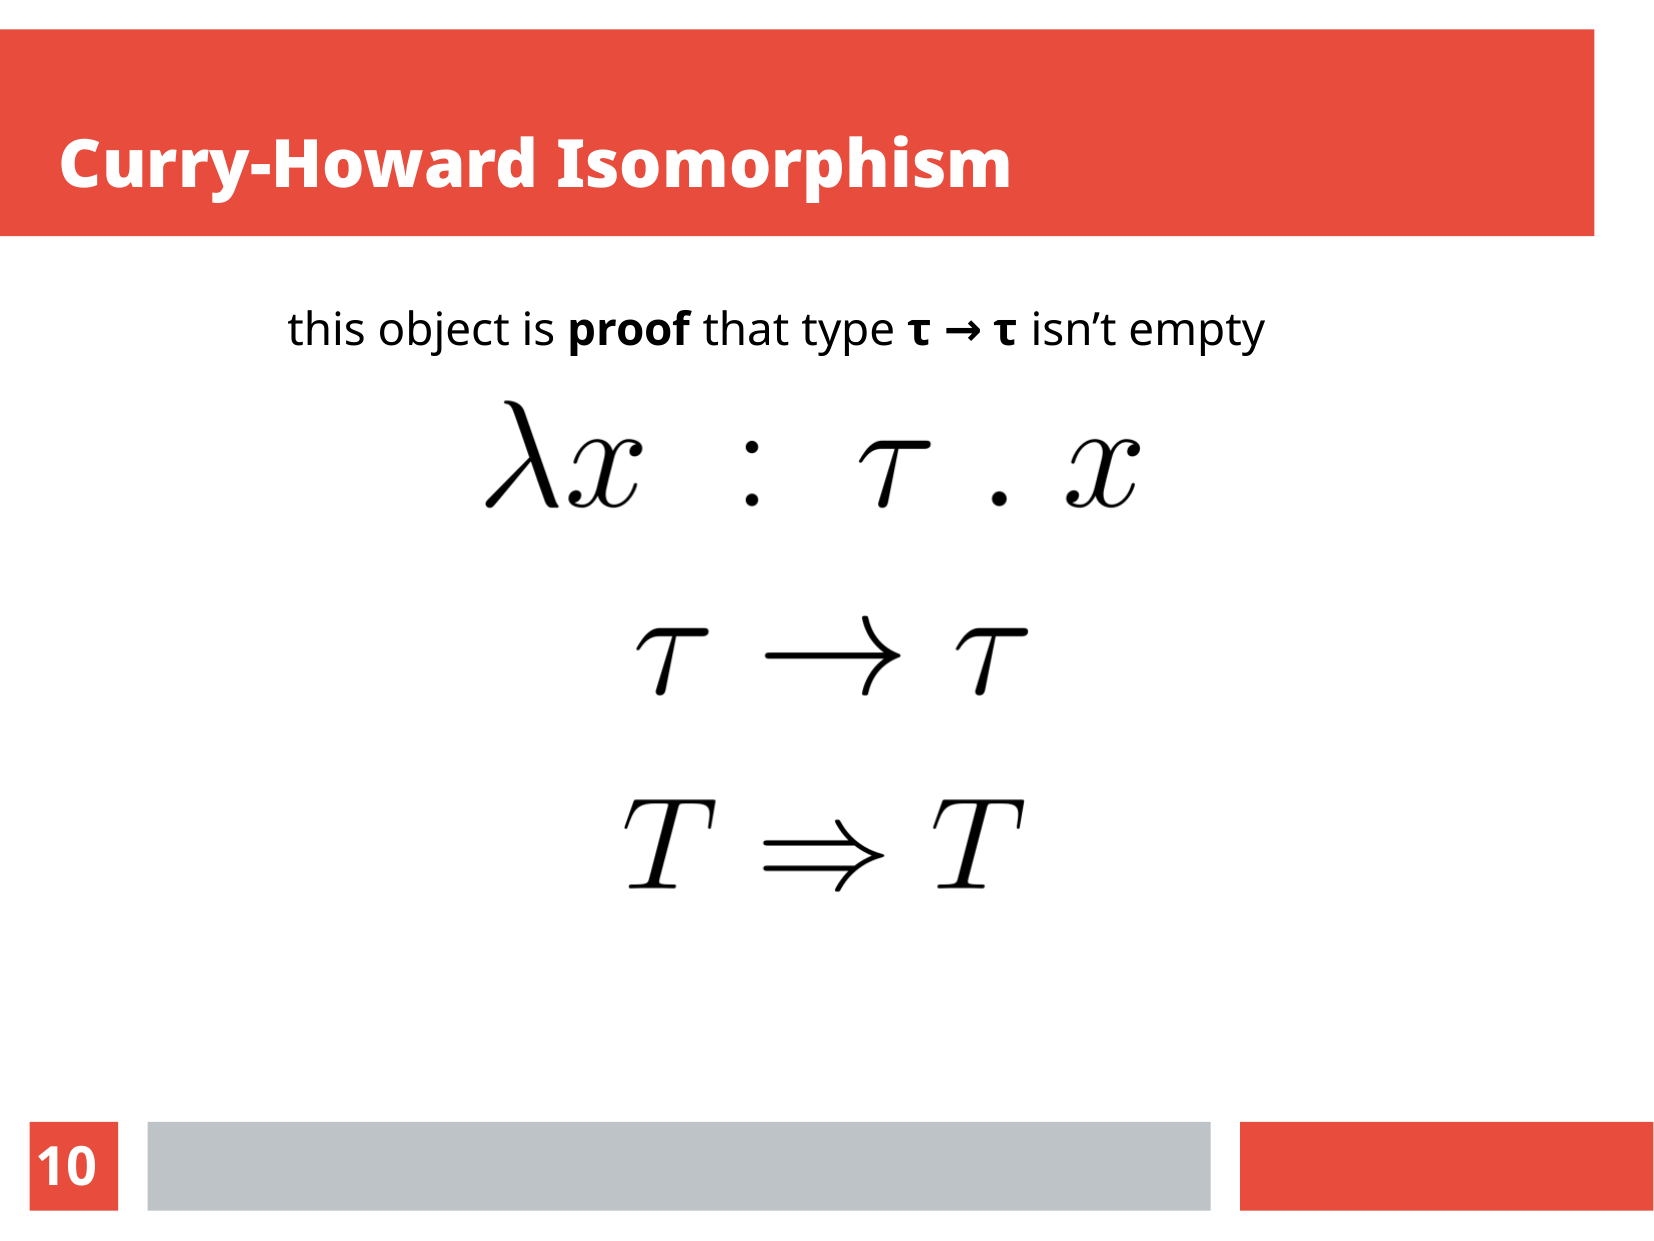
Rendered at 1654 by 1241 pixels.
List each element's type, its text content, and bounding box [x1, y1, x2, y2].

picture [452, 364, 1174, 542]
text_box this object is proof that type τ → τ isn’t empty [272, 289, 1390, 358]
picture [600, 583, 1062, 731]
title Curry-Howard Isomorphism [59, 58, 1595, 207]
picture [594, 772, 1056, 920]
text_box 10 [20, 1119, 254, 1210]
